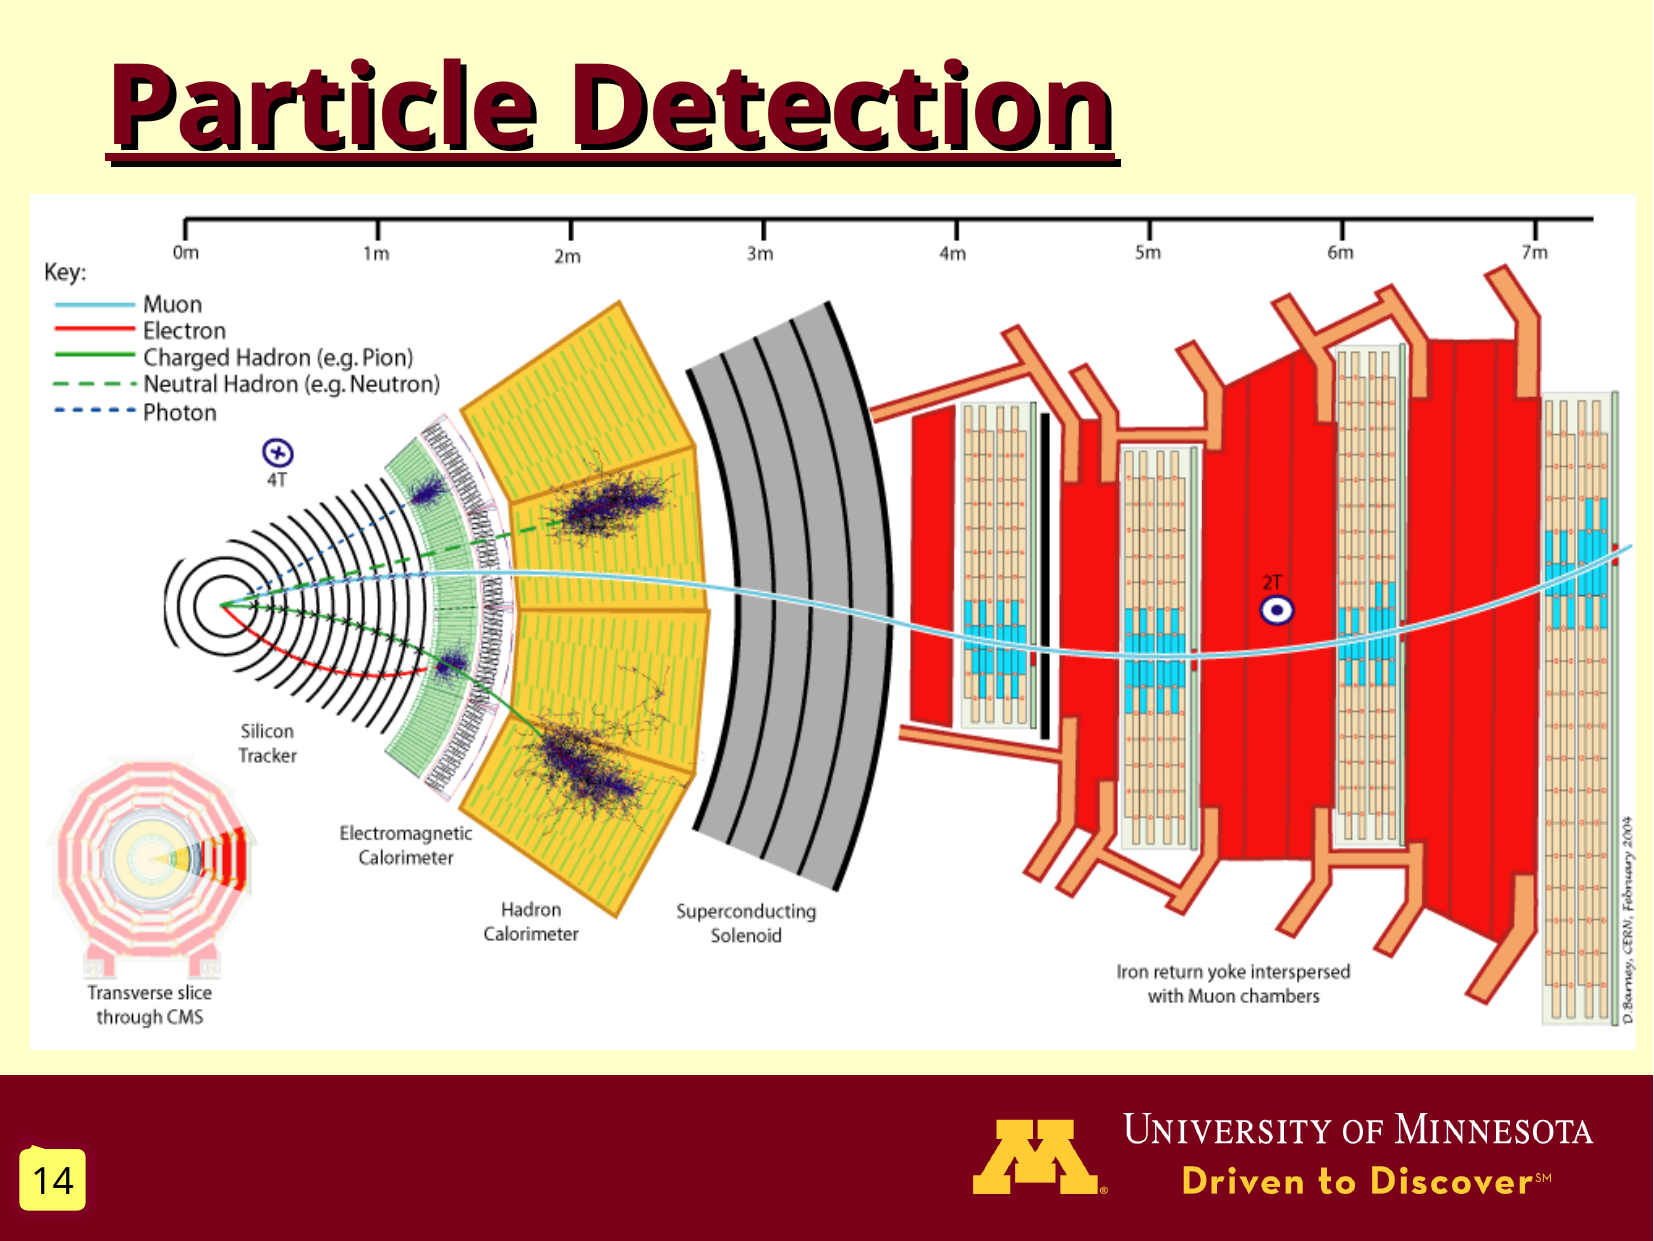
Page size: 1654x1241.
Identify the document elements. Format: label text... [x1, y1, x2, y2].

title Particle Detection [90, 18, 1591, 181]
text_box 14 [15, 1137, 91, 1216]
picture [30, 194, 1636, 1051]
picture [0, 1075, 1654, 1241]
